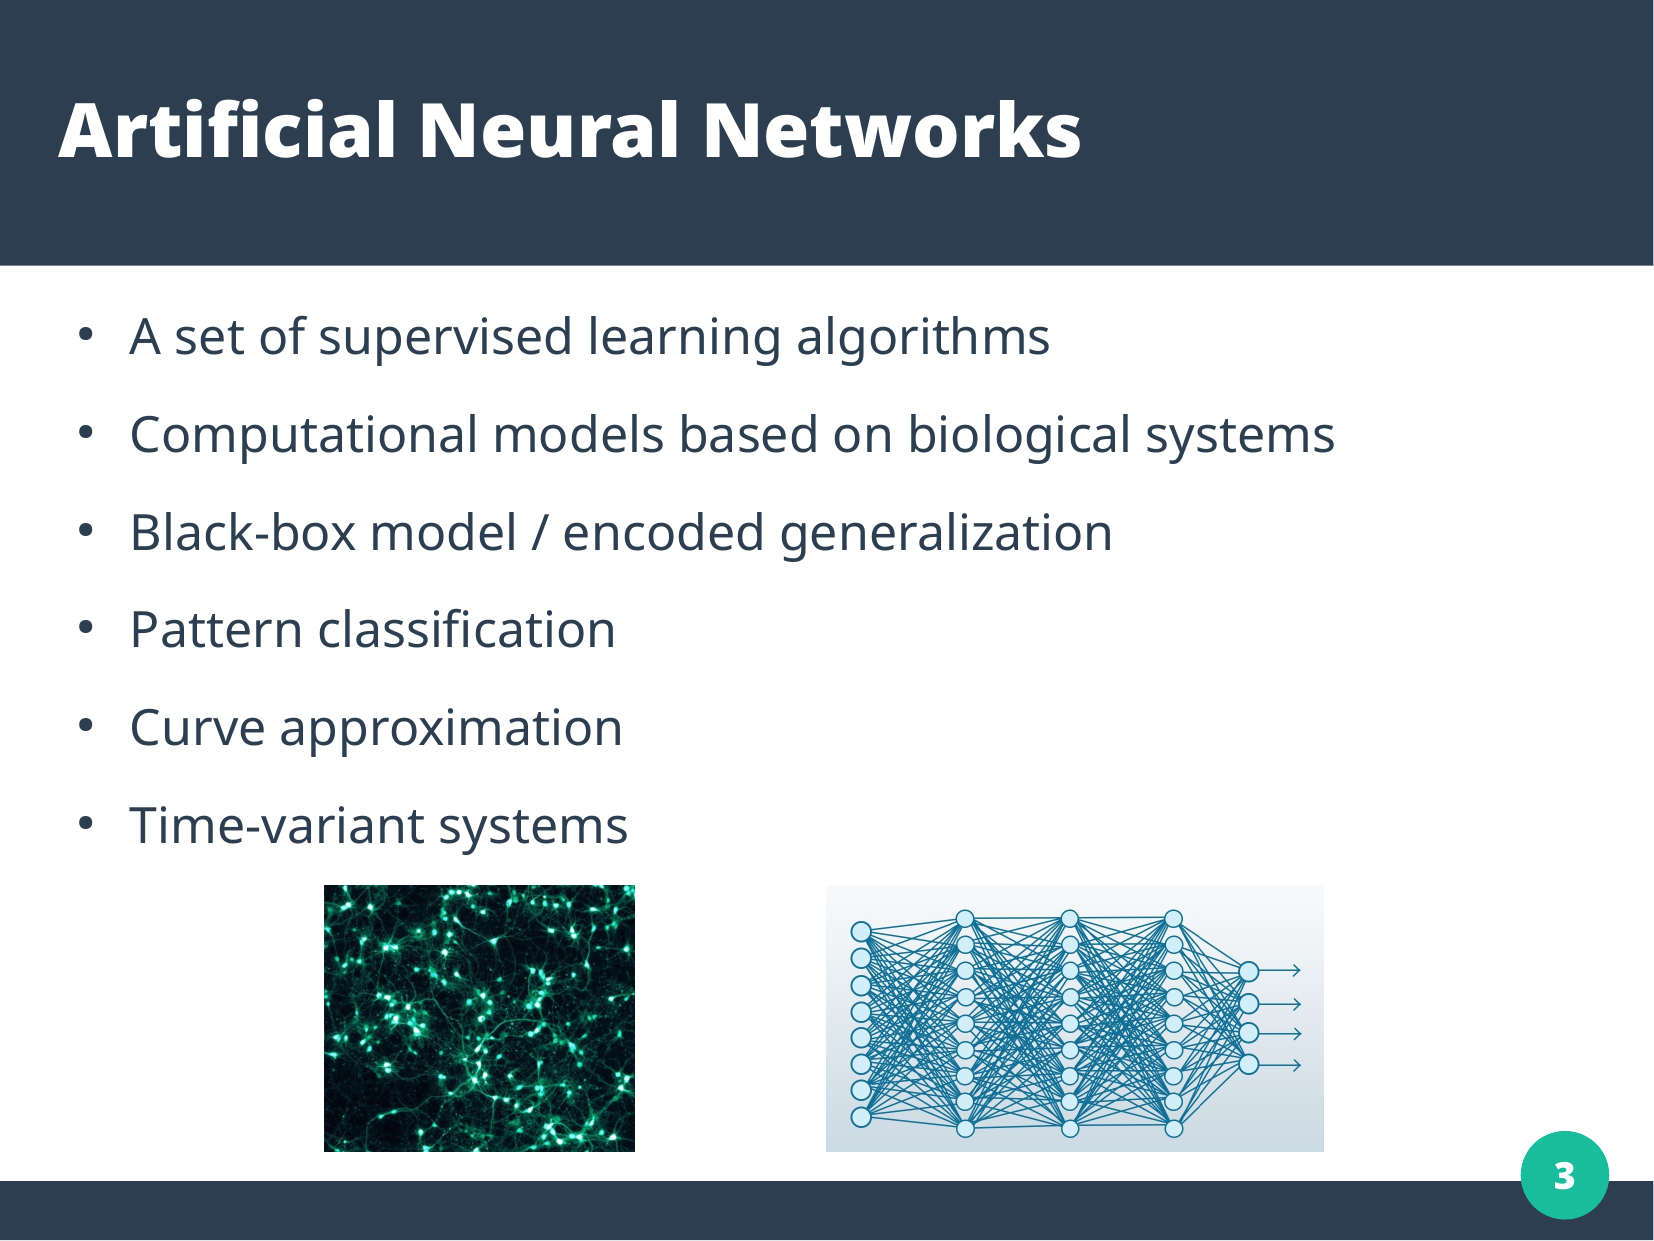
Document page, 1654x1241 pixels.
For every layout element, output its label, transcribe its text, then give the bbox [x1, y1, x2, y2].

list A set of supervised learning algorithms Computational models based on biological systems Black-box model / encoded generalization Pattern classification Curve approximation Time-variant systems [59, 301, 1595, 1128]
picture [324, 885, 635, 1152]
title Artificial Neural Networks [59, 49, 1595, 207]
picture [826, 885, 1324, 1152]
